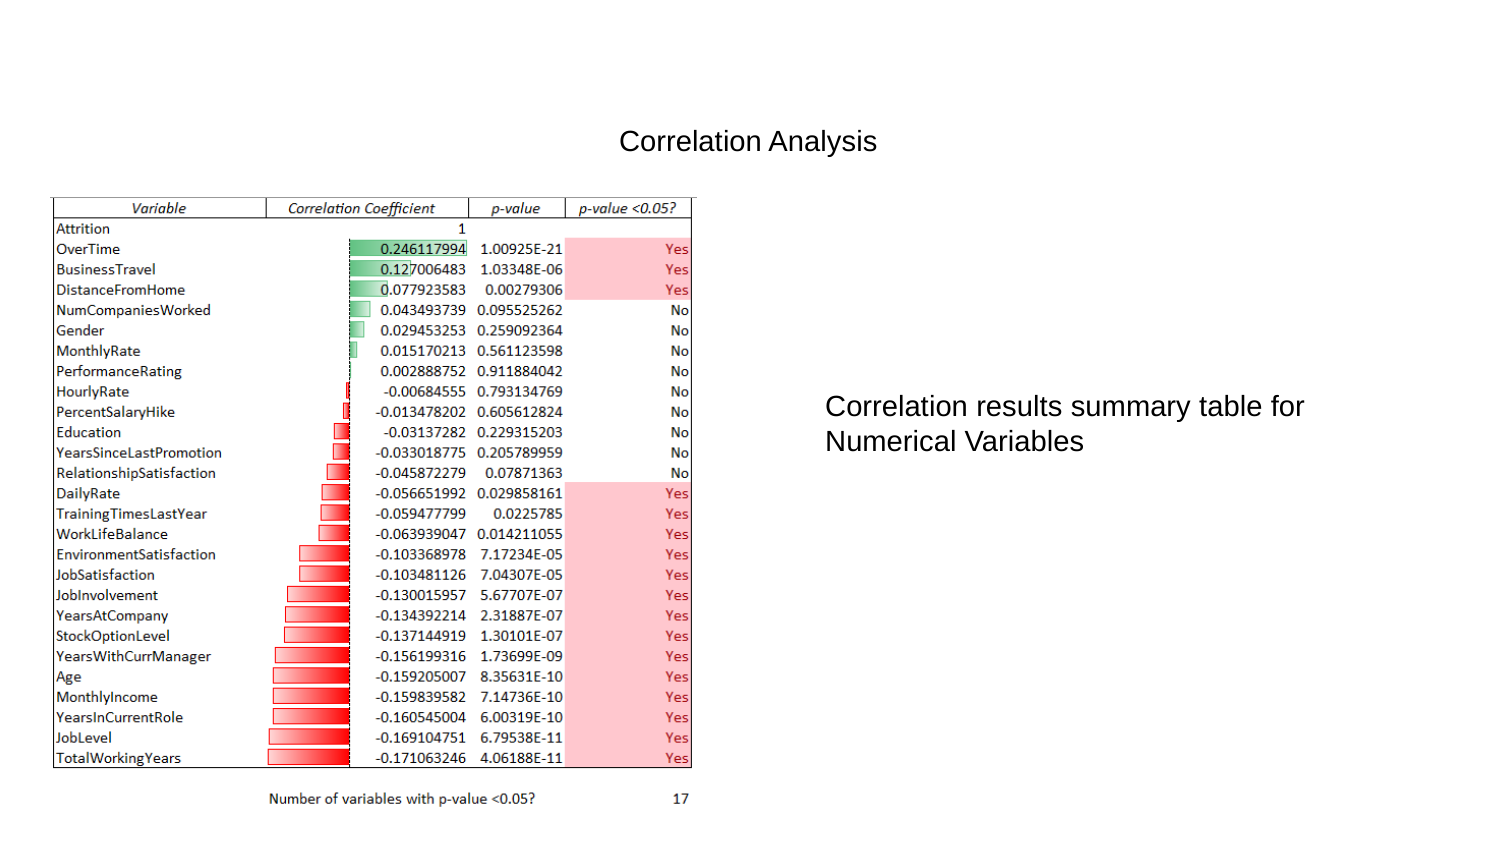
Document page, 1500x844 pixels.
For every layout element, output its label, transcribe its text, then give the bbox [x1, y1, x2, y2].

title Correlation Analysis [49, 67, 1448, 173]
list Correlation results summary table for Numerical Variables [810, 173, 1440, 725]
picture [50, 197, 697, 819]
